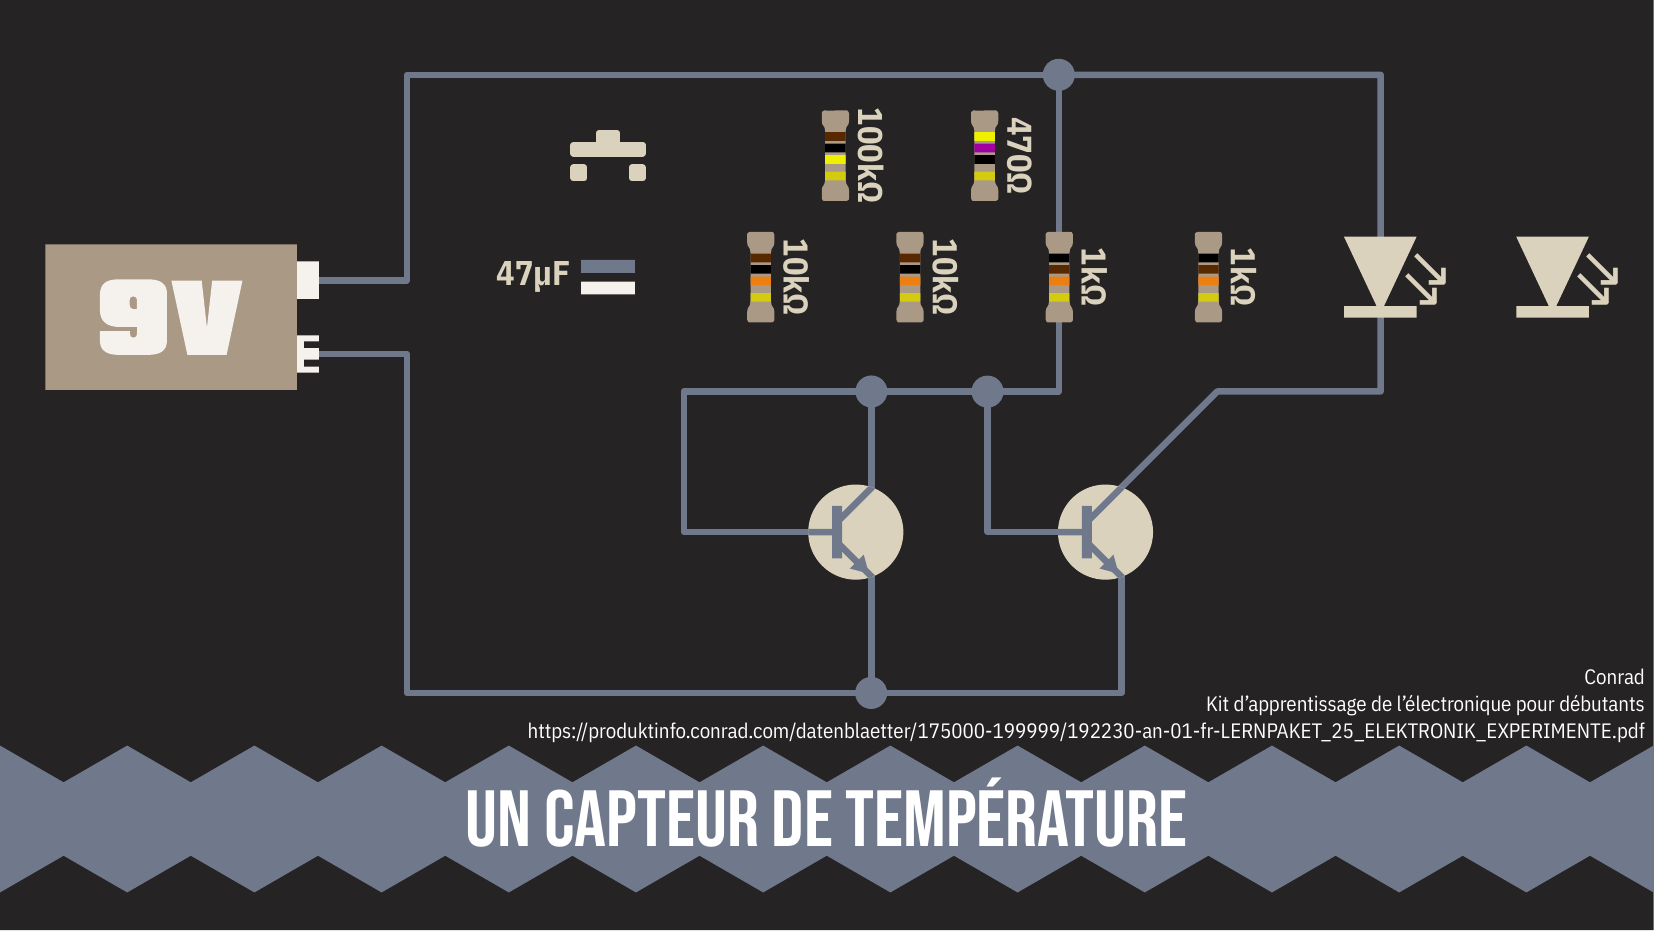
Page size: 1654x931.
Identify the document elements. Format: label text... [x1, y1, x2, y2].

text_box Conrad Kit d’apprentissage de l’électronique pour débutants https://produktinfo.conrad.com/datenblaetter/175000-199999/192230-an-01-fr-LERNPAKET_25_ELEKTRONIK_EXPERIMENTE.pdf [431, 655, 1654, 752]
picture [0, 0, 1654, 741]
title Un capteur de température [54, 768, 1600, 877]
